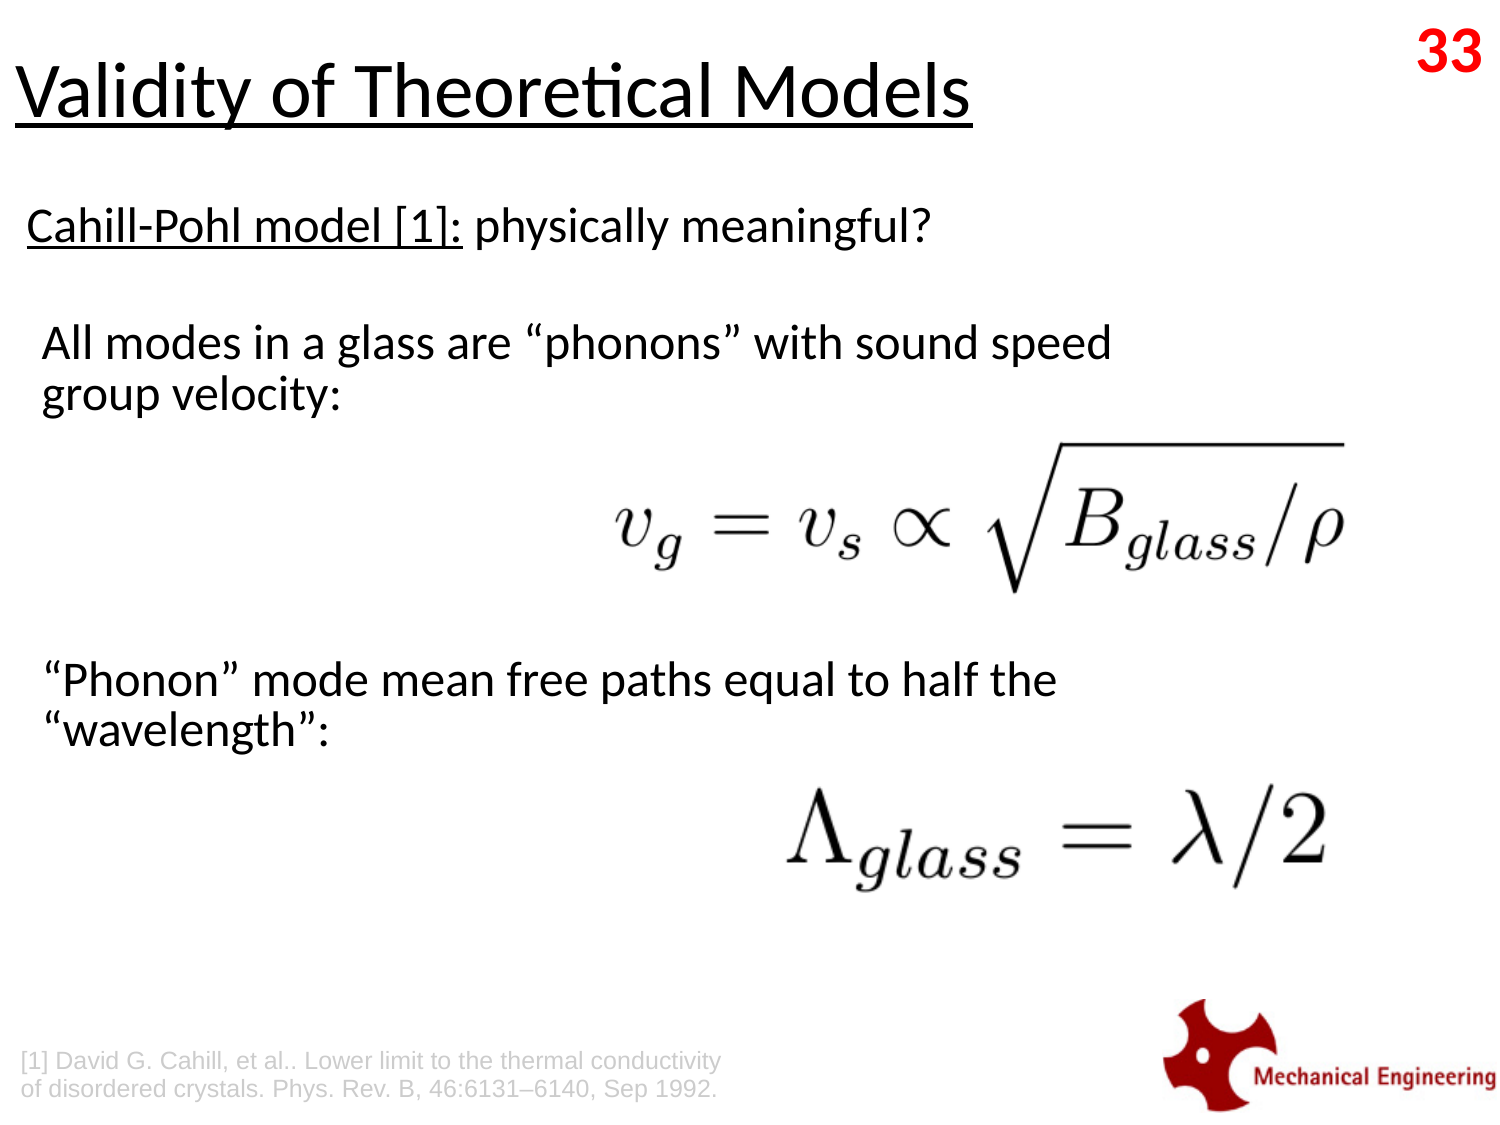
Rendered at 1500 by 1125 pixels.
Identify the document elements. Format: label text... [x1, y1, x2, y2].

picture [600, 419, 1351, 597]
title Validity of Theoretical Models [0, 0, 1381, 180]
picture [1162, 999, 1497, 1113]
text_box All modes in a glass are “phonons” with sound speed group velocity: [26, 314, 1231, 447]
text_box [1] David G. Cahill, et al.. Lower limit to the thermal conductivity of disordered crystals. Phys. Rev. B, 46:6131–6140, Sep 1992. [5, 1039, 861, 1125]
text_box “Phonon” mode mean free paths equal to half the “wavelength”: [26, 651, 1231, 783]
text_box Cahill-Pohl model [1]: physically meaningful? [11, 197, 1216, 284]
text_box 33 [1400, 0, 1499, 93]
picture [735, 740, 1336, 931]
